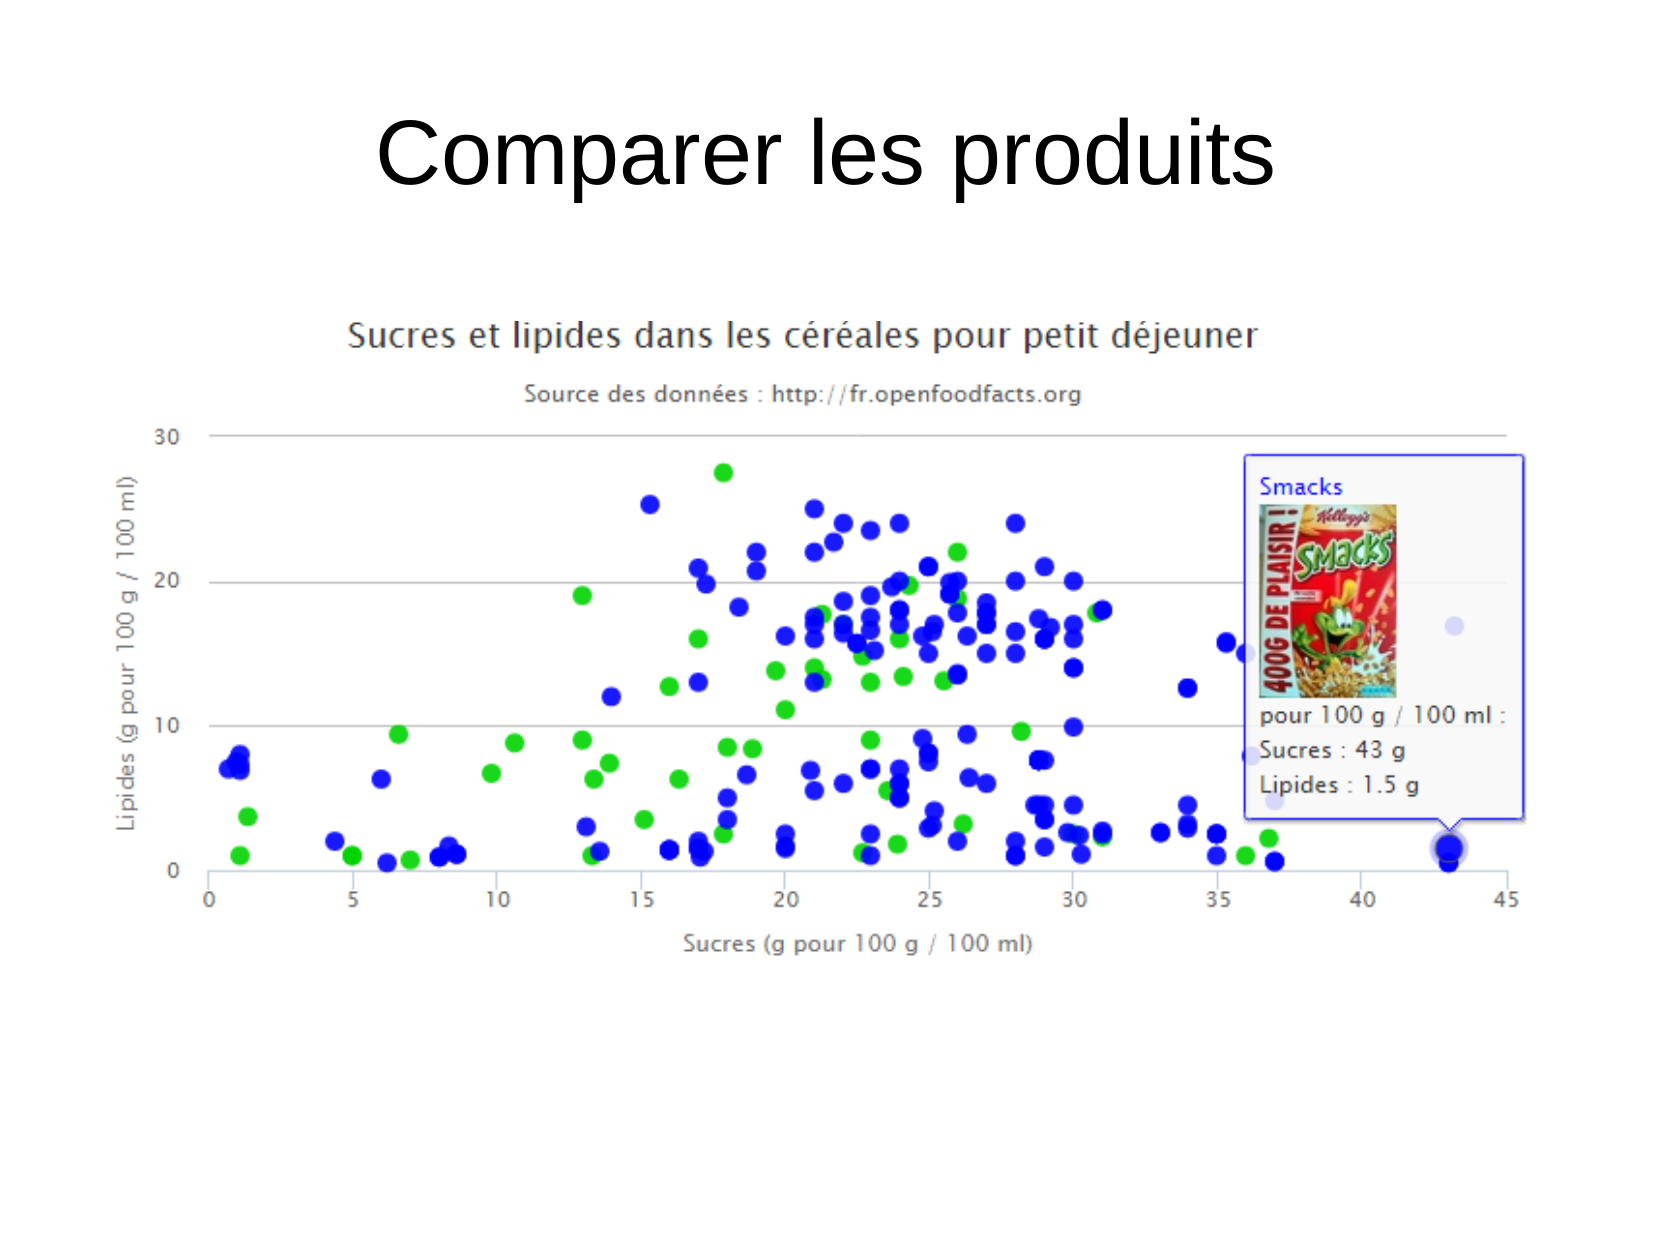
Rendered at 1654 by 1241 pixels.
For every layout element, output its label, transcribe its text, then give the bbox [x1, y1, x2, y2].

title Comparer les produits [82, 49, 1571, 257]
picture [82, 321, 1571, 979]
